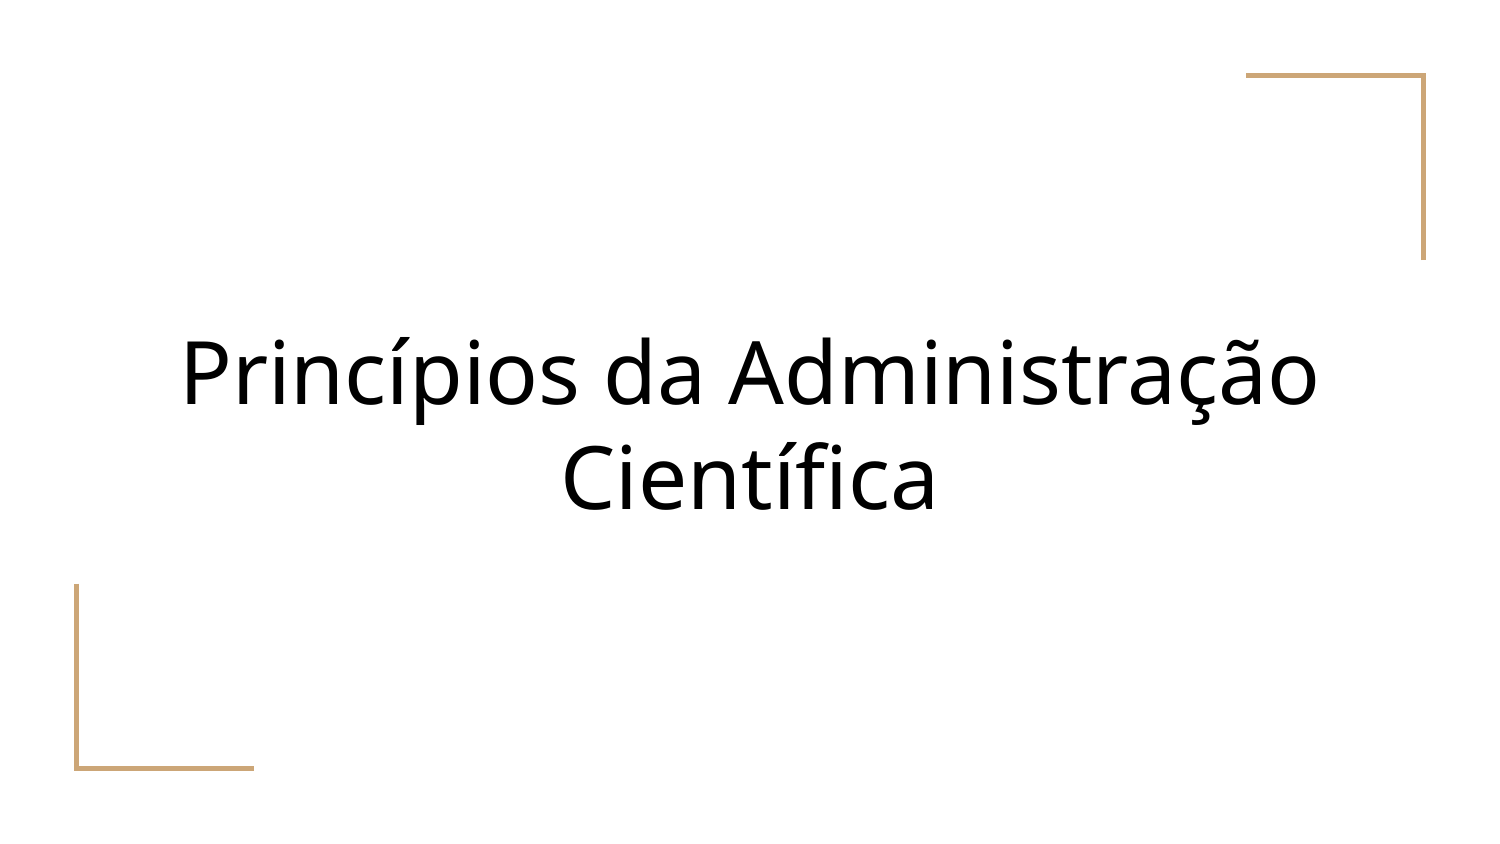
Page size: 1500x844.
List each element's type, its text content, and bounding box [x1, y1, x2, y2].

title Princípios da Administração Científica [126, 296, 1374, 548]
